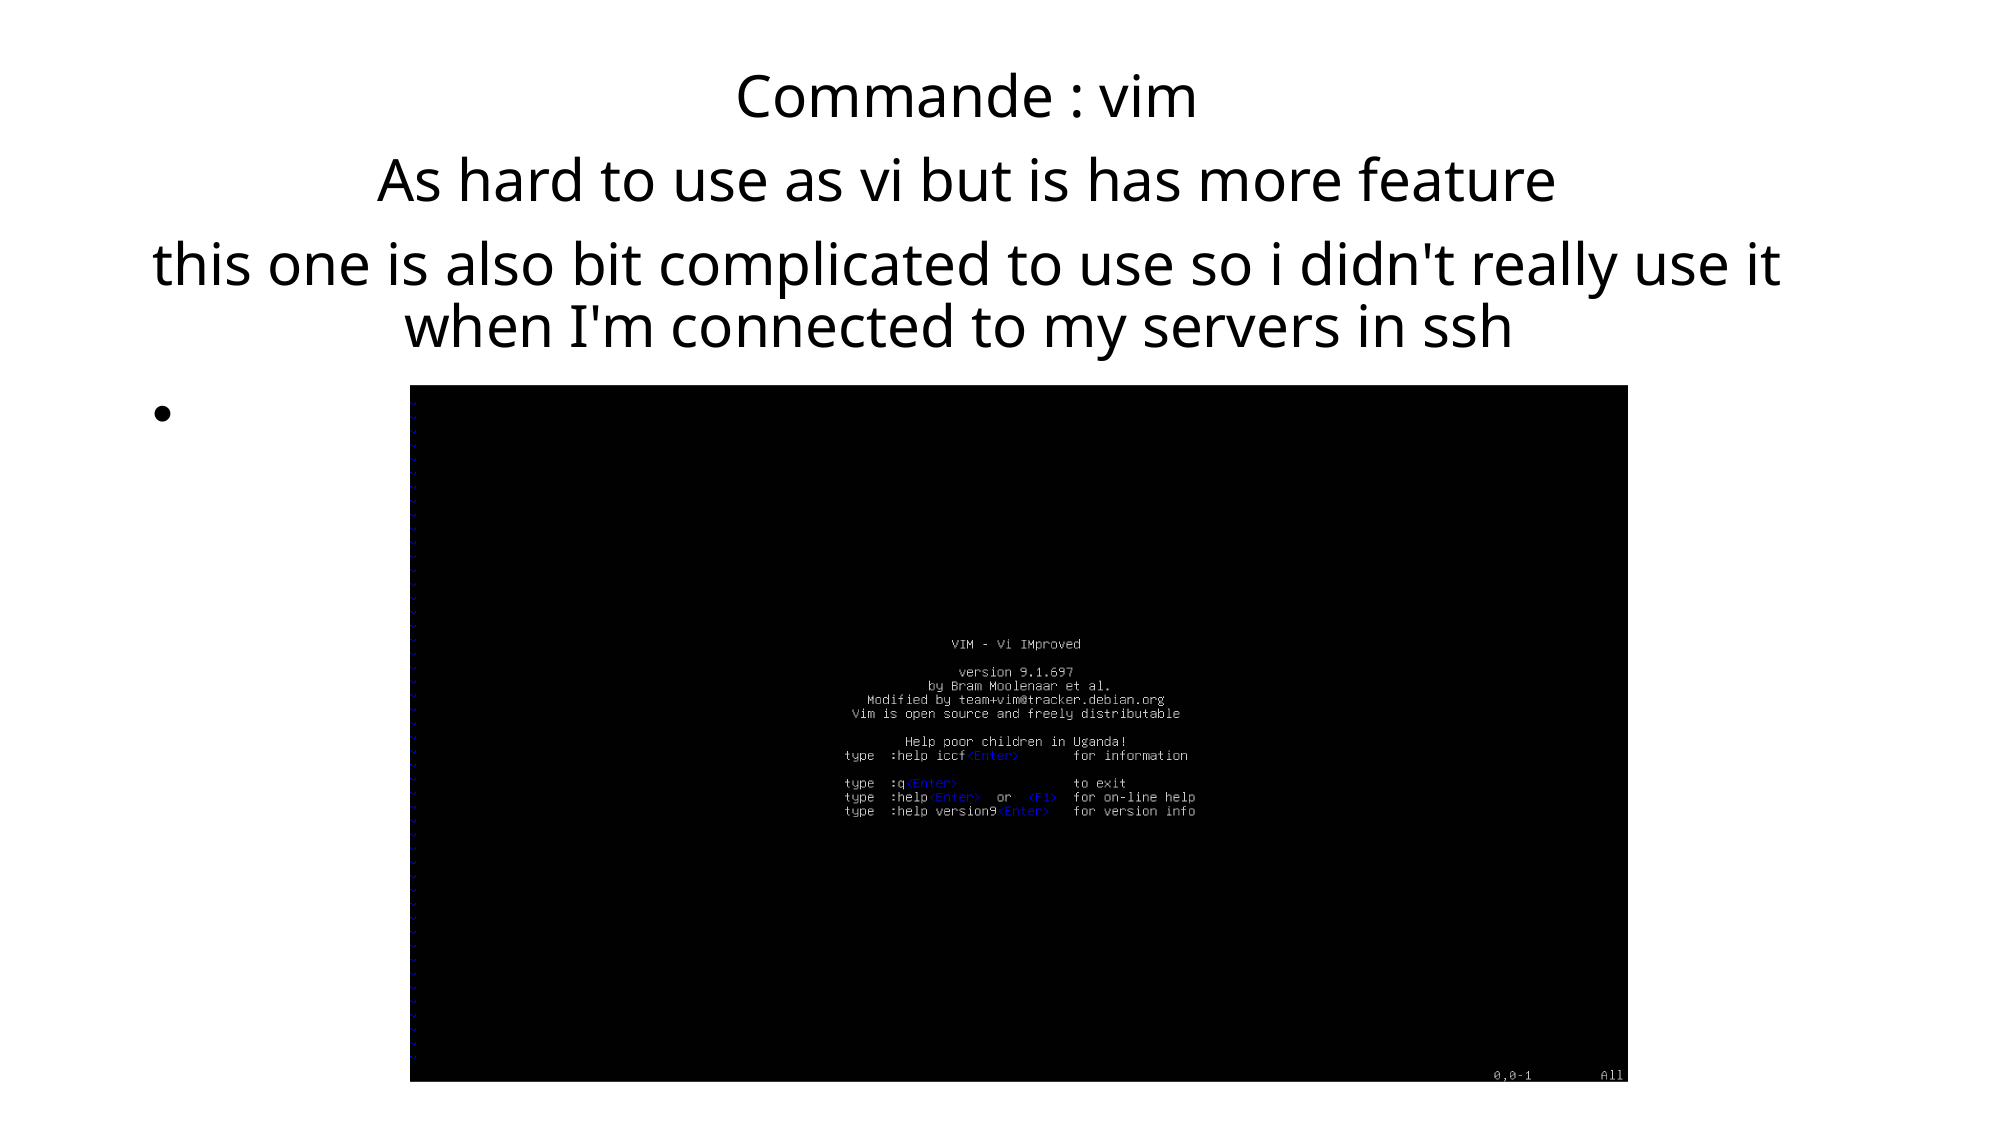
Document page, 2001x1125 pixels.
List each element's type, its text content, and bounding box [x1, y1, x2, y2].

picture [410, 386, 1628, 1082]
list Commande : vim As hard to use as vi but is has more feature this one is also bit complicated to use so i didn't really use it when I'm connected to my servers in ssh [137, 59, 1863, 387]
